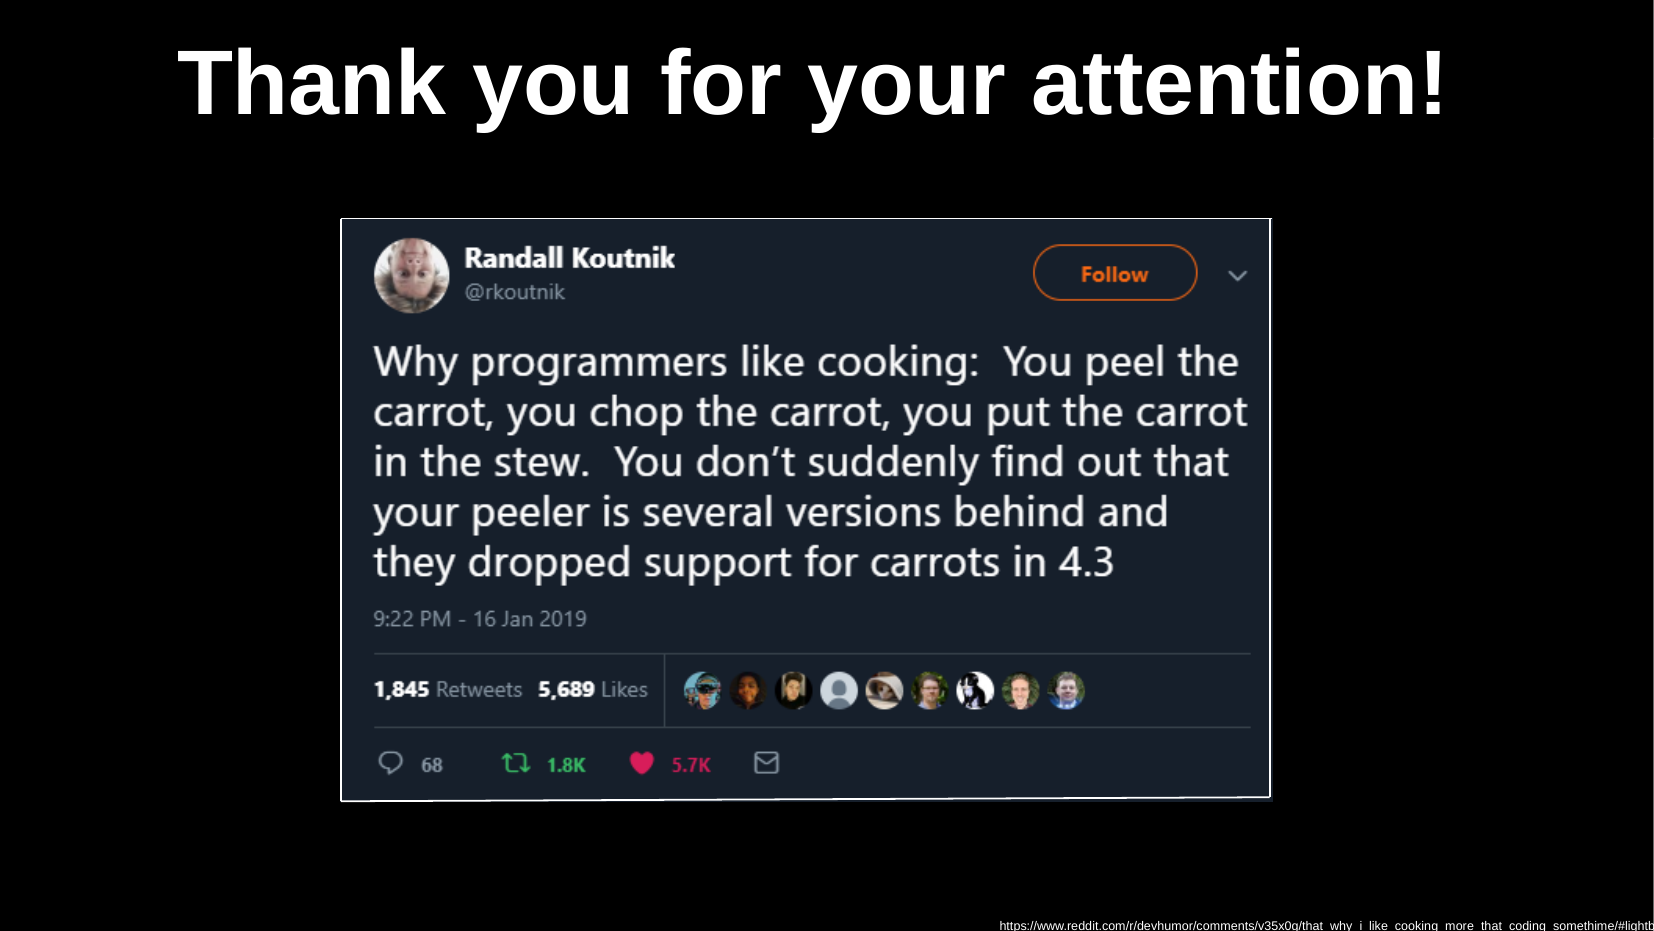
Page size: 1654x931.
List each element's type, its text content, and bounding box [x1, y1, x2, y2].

picture [607, 219, 1273, 802]
text_box [0, 0, 1654, 931]
title Thank you for your attention! [177, 29, 1477, 136]
picture [342, 219, 1269, 800]
text_box https://www.reddit.com/r/devhumor/comments/v35x0g/that_why_i_like_cooking_more_that_coding_somethime/#lightbox [984, 911, 1654, 931]
